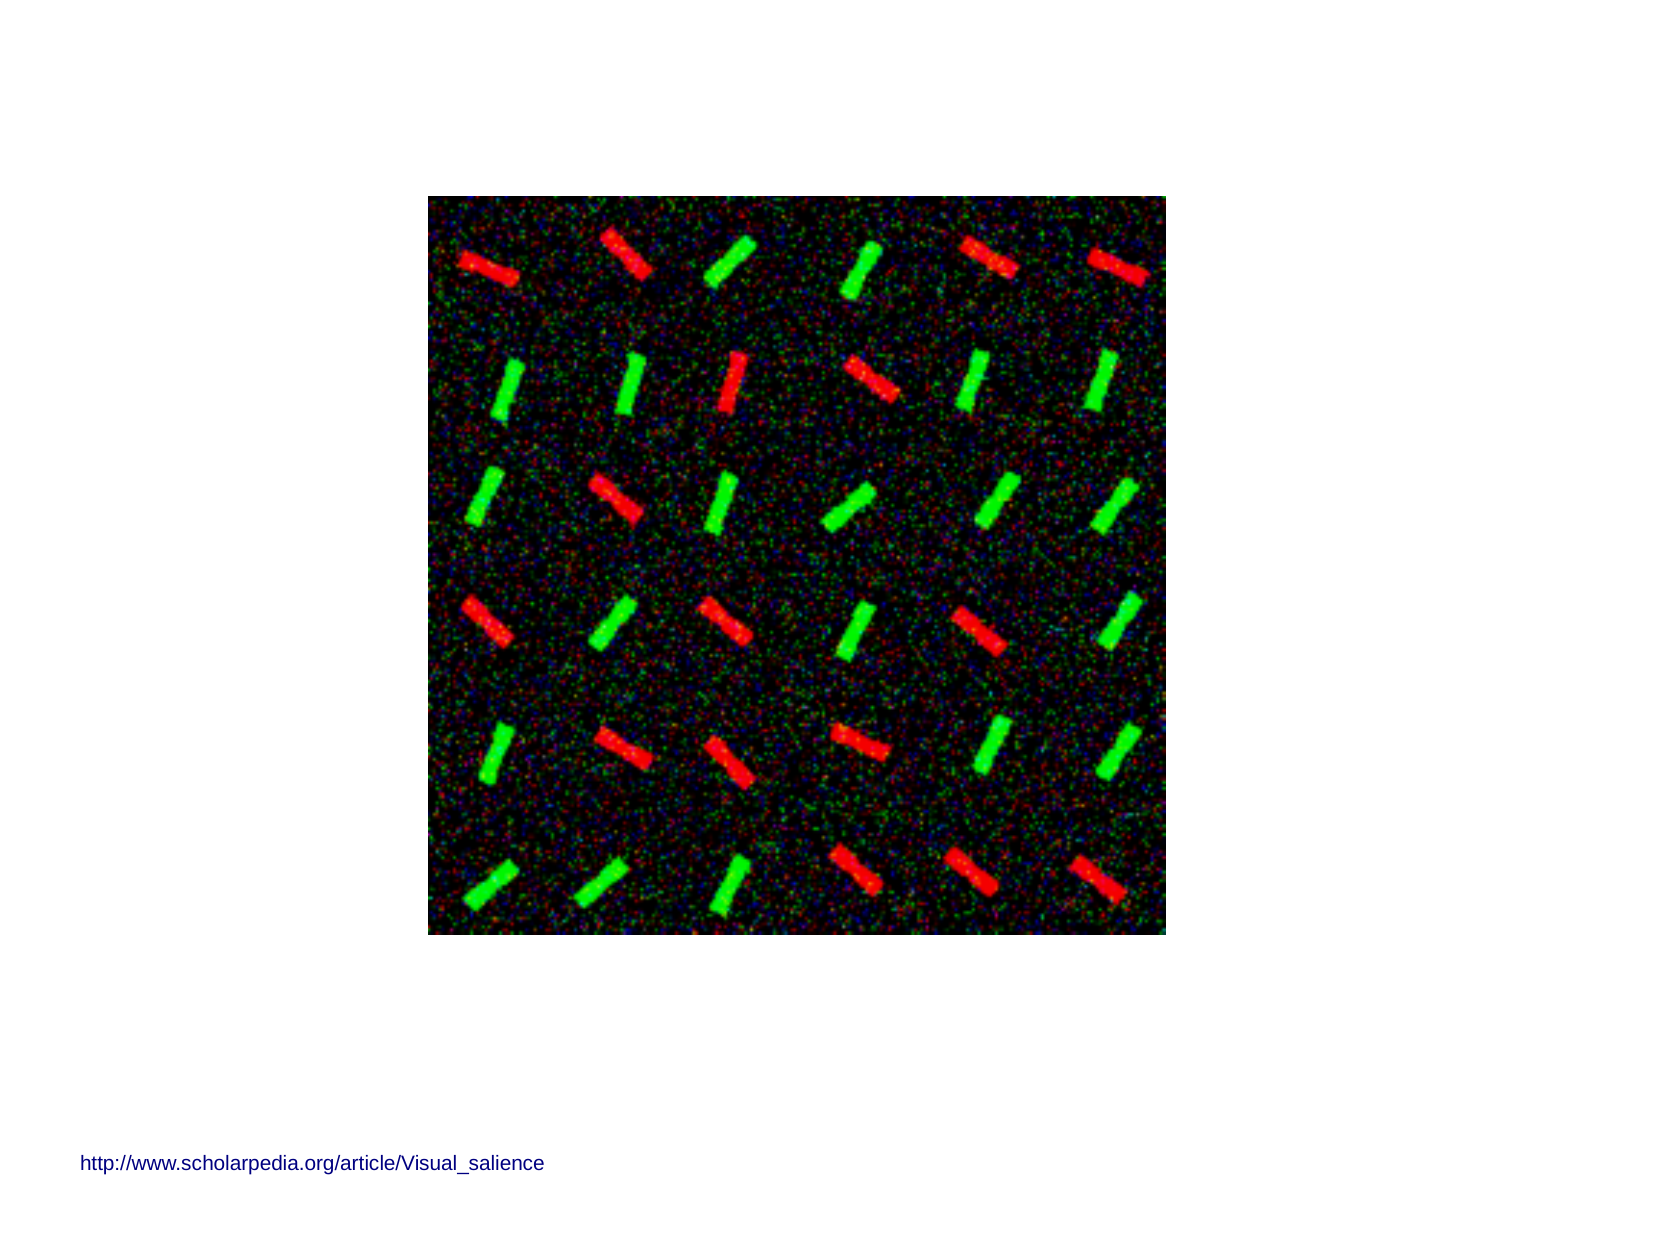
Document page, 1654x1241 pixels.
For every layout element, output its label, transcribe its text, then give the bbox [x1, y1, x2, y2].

text_box http://www.scholarpedia.org/article/Visual_salience [65, 1143, 560, 1182]
picture [428, 196, 1166, 935]
